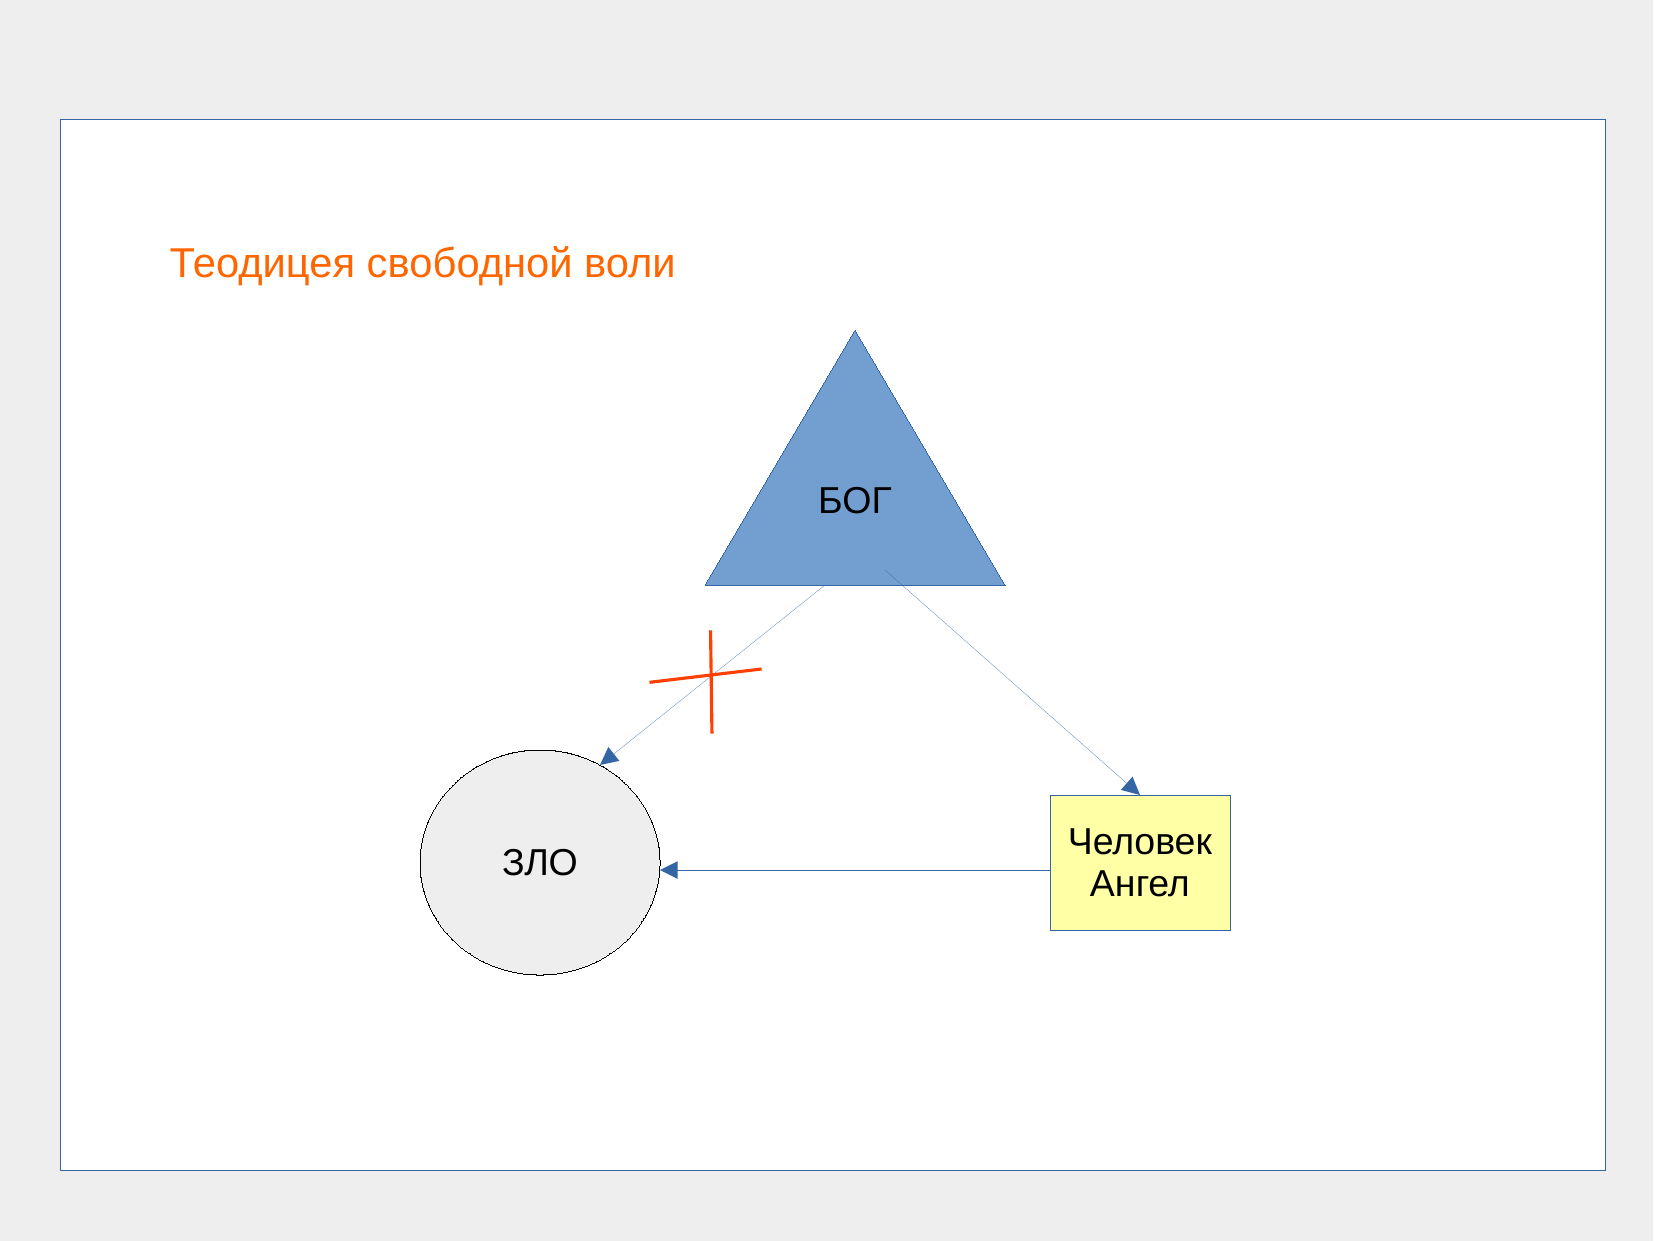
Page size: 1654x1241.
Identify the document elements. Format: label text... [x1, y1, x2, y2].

text_box БОГ [705, 330, 1006, 586]
text_box [60, 119, 1606, 1171]
text_box ЗЛО [420, 750, 661, 976]
text_box Человек Ангел [1050, 795, 1231, 931]
subtitle Теодицея свободной воли [134, 240, 690, 286]
